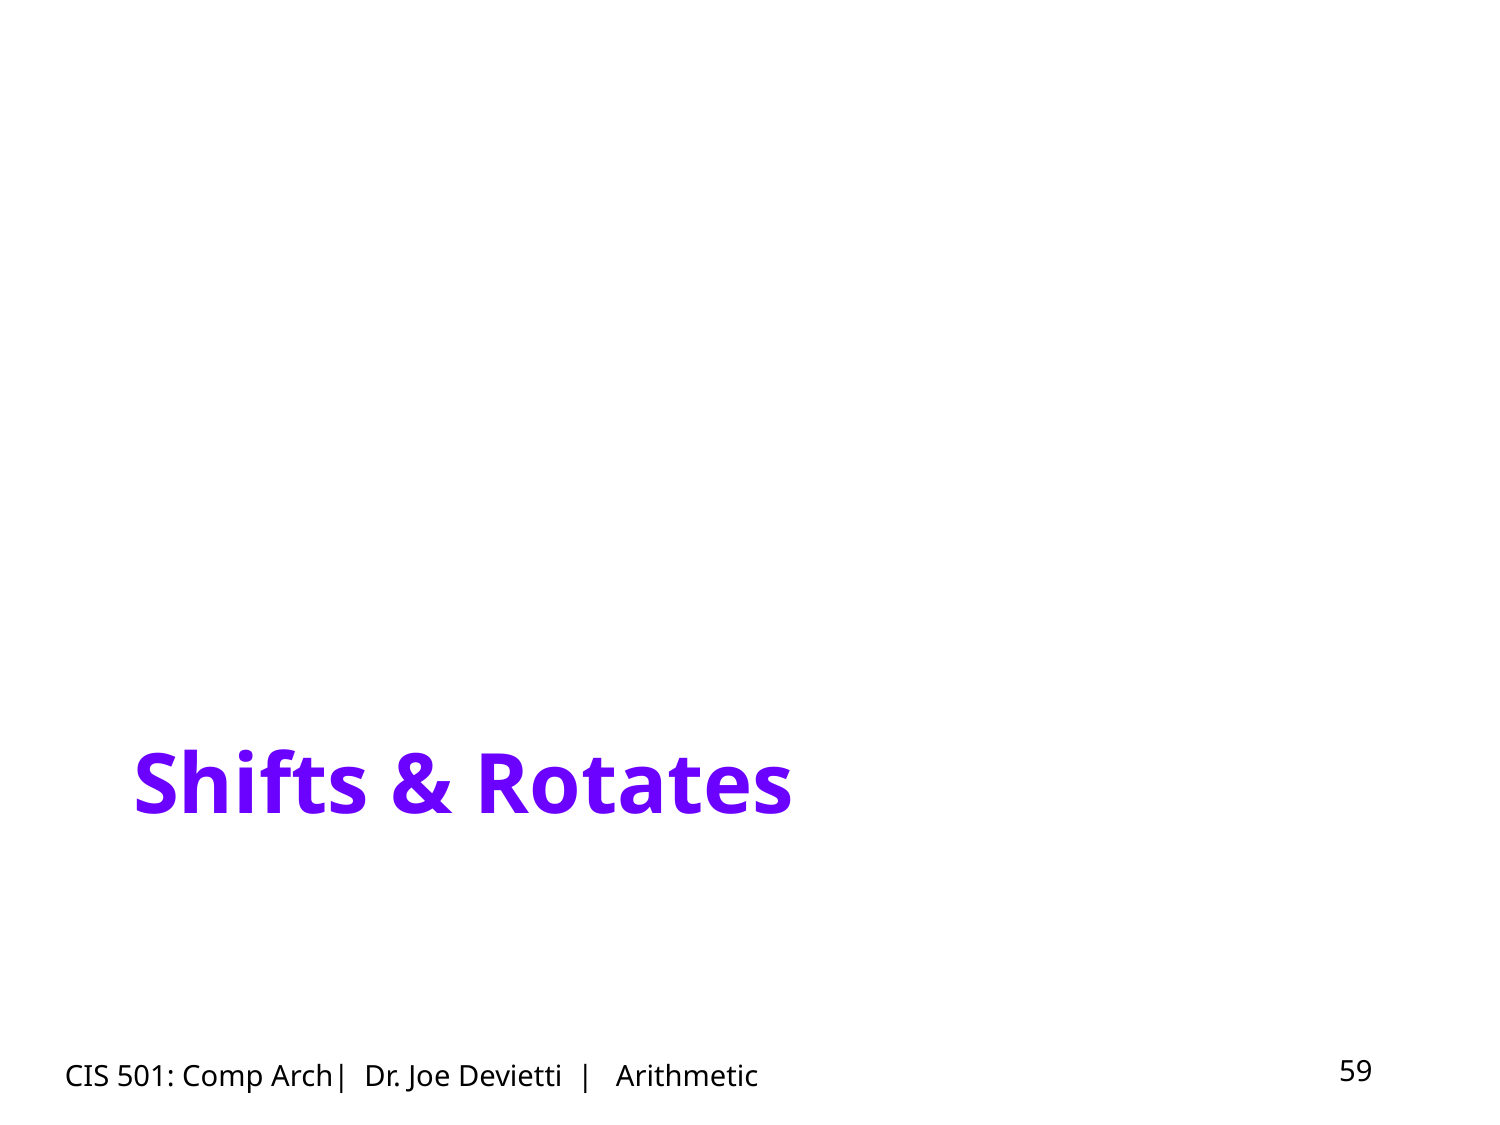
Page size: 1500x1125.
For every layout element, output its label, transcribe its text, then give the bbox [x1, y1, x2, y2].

text_box <number> [1074, 1049, 1388, 1100]
text_box Shifts & Rotates [118, 722, 1394, 947]
text_box CIS 501: Comp Arch| Dr. Joe Devietti | Arithmetic [49, 1049, 988, 1100]
